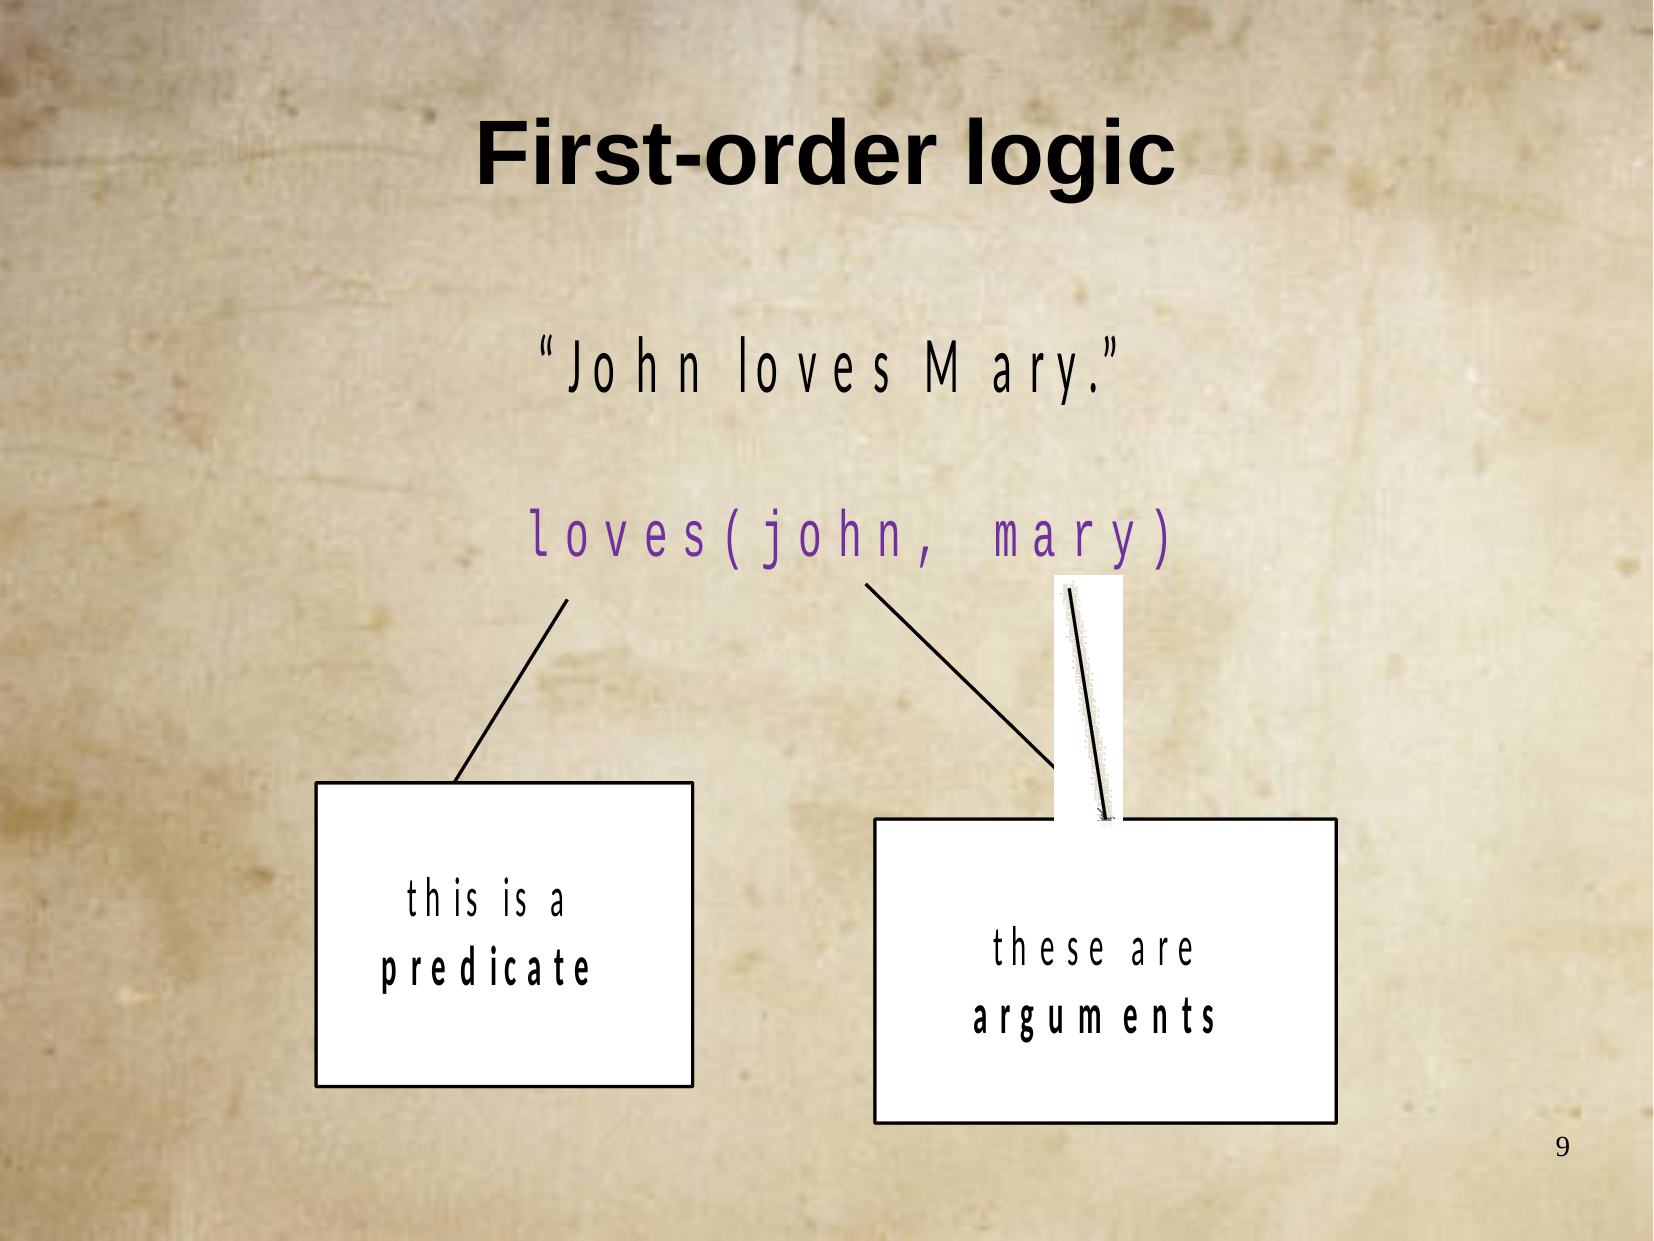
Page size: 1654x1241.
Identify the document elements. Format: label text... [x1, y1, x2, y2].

picture [0, 0, 1654, 1241]
title First-order logic [82, 56, 1571, 250]
